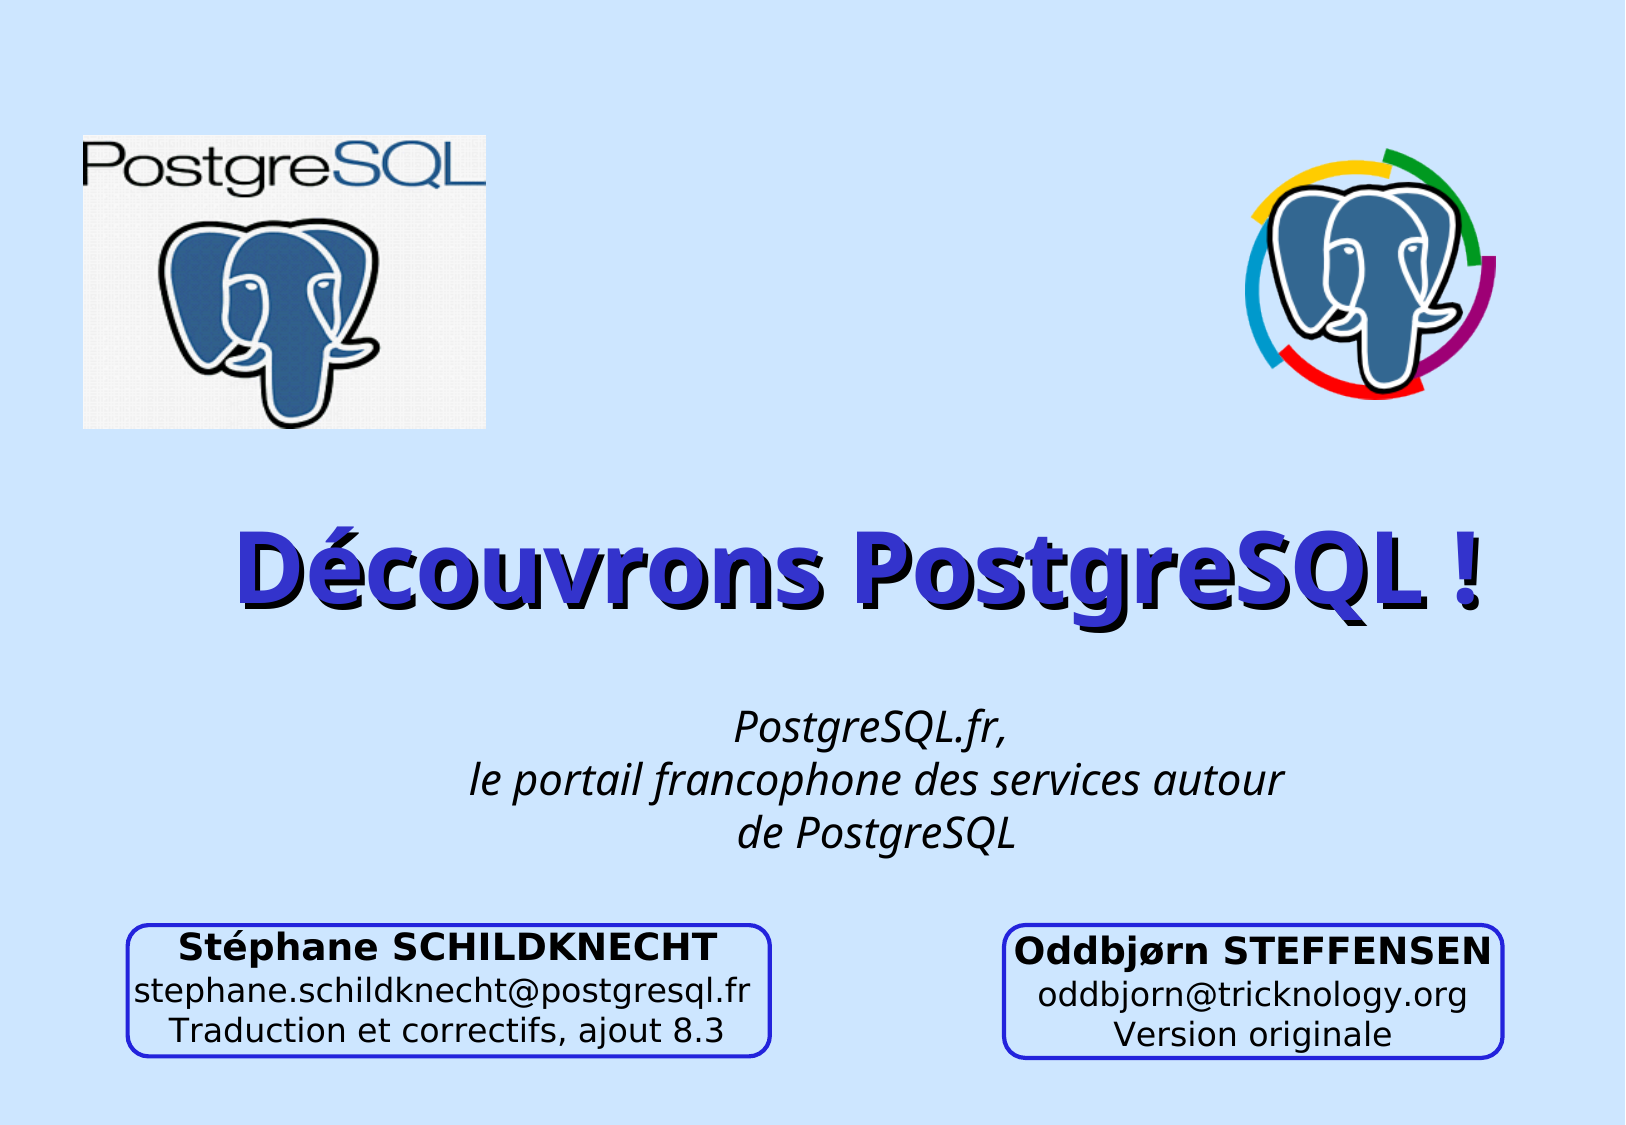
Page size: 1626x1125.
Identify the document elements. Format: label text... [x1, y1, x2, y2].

title Découvrons PostgreSQL ! [0, 444, 1625, 686]
picture [1245, 148, 1496, 400]
picture [83, 135, 486, 429]
